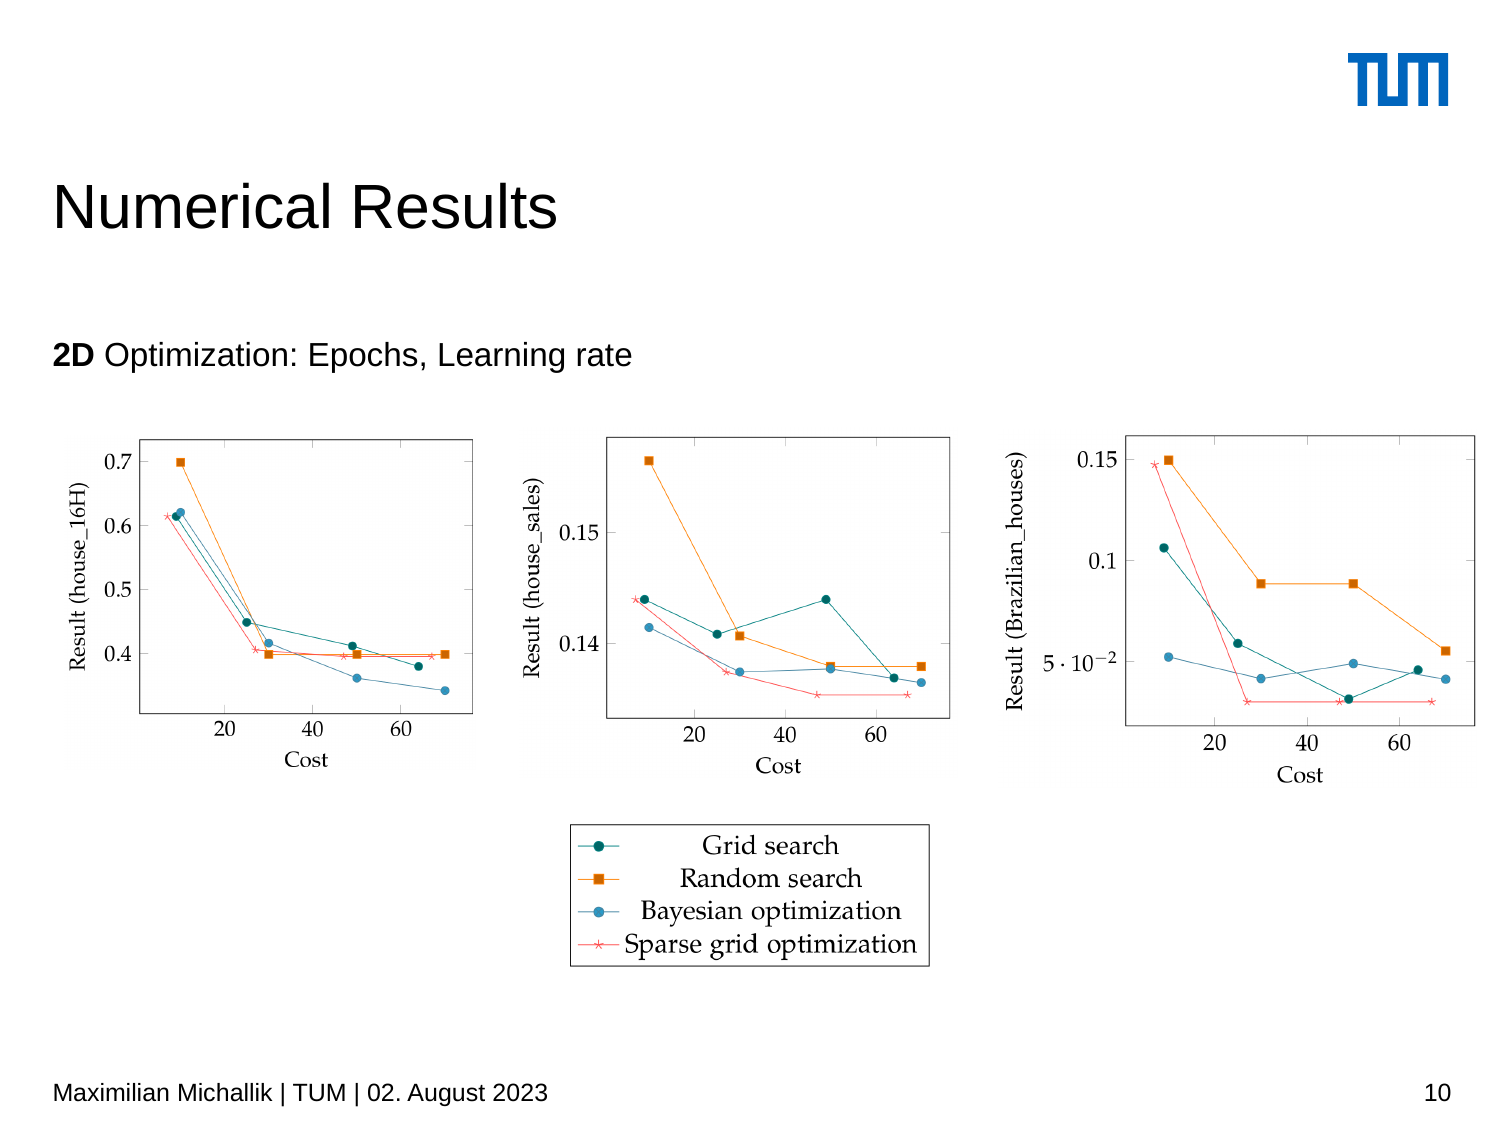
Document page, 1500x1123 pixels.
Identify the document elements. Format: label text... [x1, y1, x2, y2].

picture [568, 822, 932, 969]
list 2D Optimization: Epochs, Learning rate [52, 330, 1453, 996]
picture [519, 427, 958, 778]
picture [64, 435, 476, 770]
title Numerical Results [52, 171, 1453, 242]
picture [998, 429, 1477, 788]
